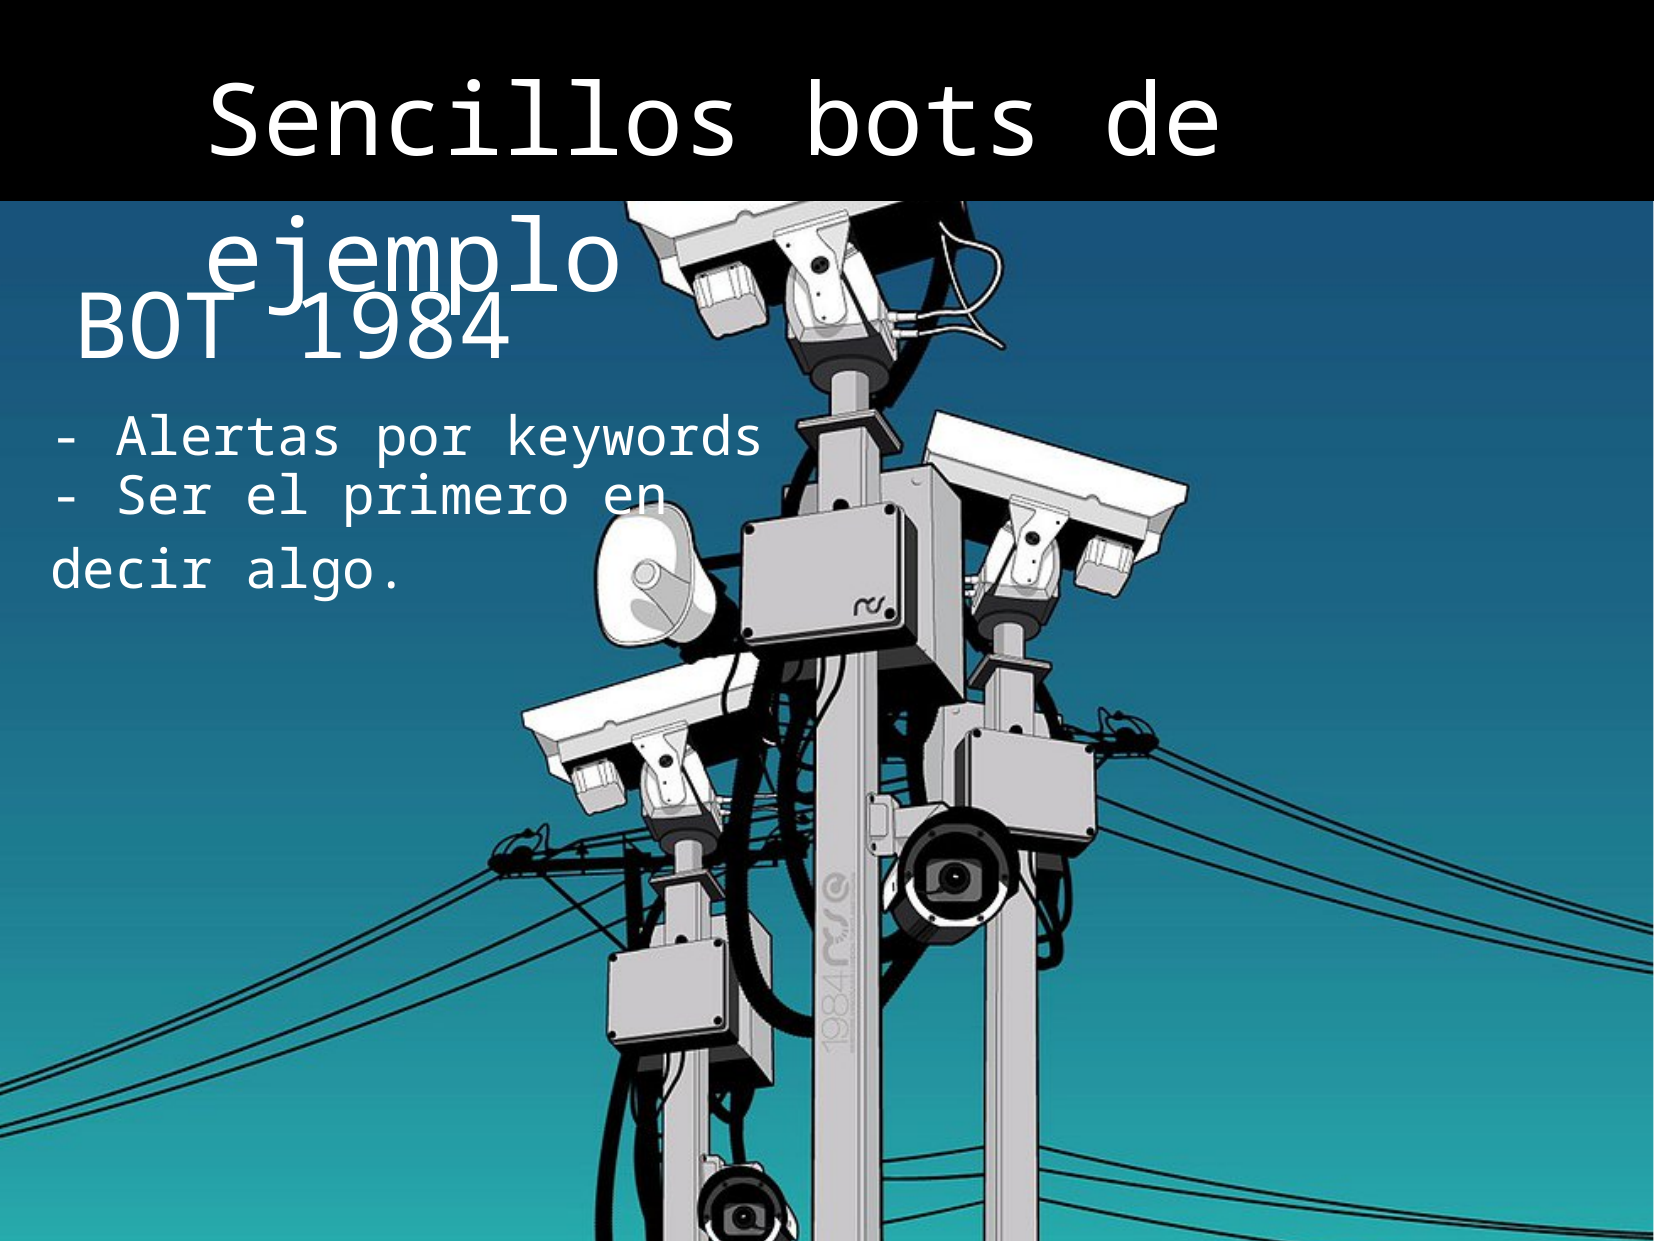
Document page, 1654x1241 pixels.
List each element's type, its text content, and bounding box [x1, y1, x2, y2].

text_box - Ser el primero en decir algo. [35, 448, 922, 594]
picture [0, 201, 1654, 1241]
text_box Sencillos bots de ejemplo [188, 41, 1571, 177]
text_box [0, 0, 1654, 201]
text_box BOT 1984 [59, 253, 945, 378]
text_box - Alertas por keywords [35, 389, 922, 448]
